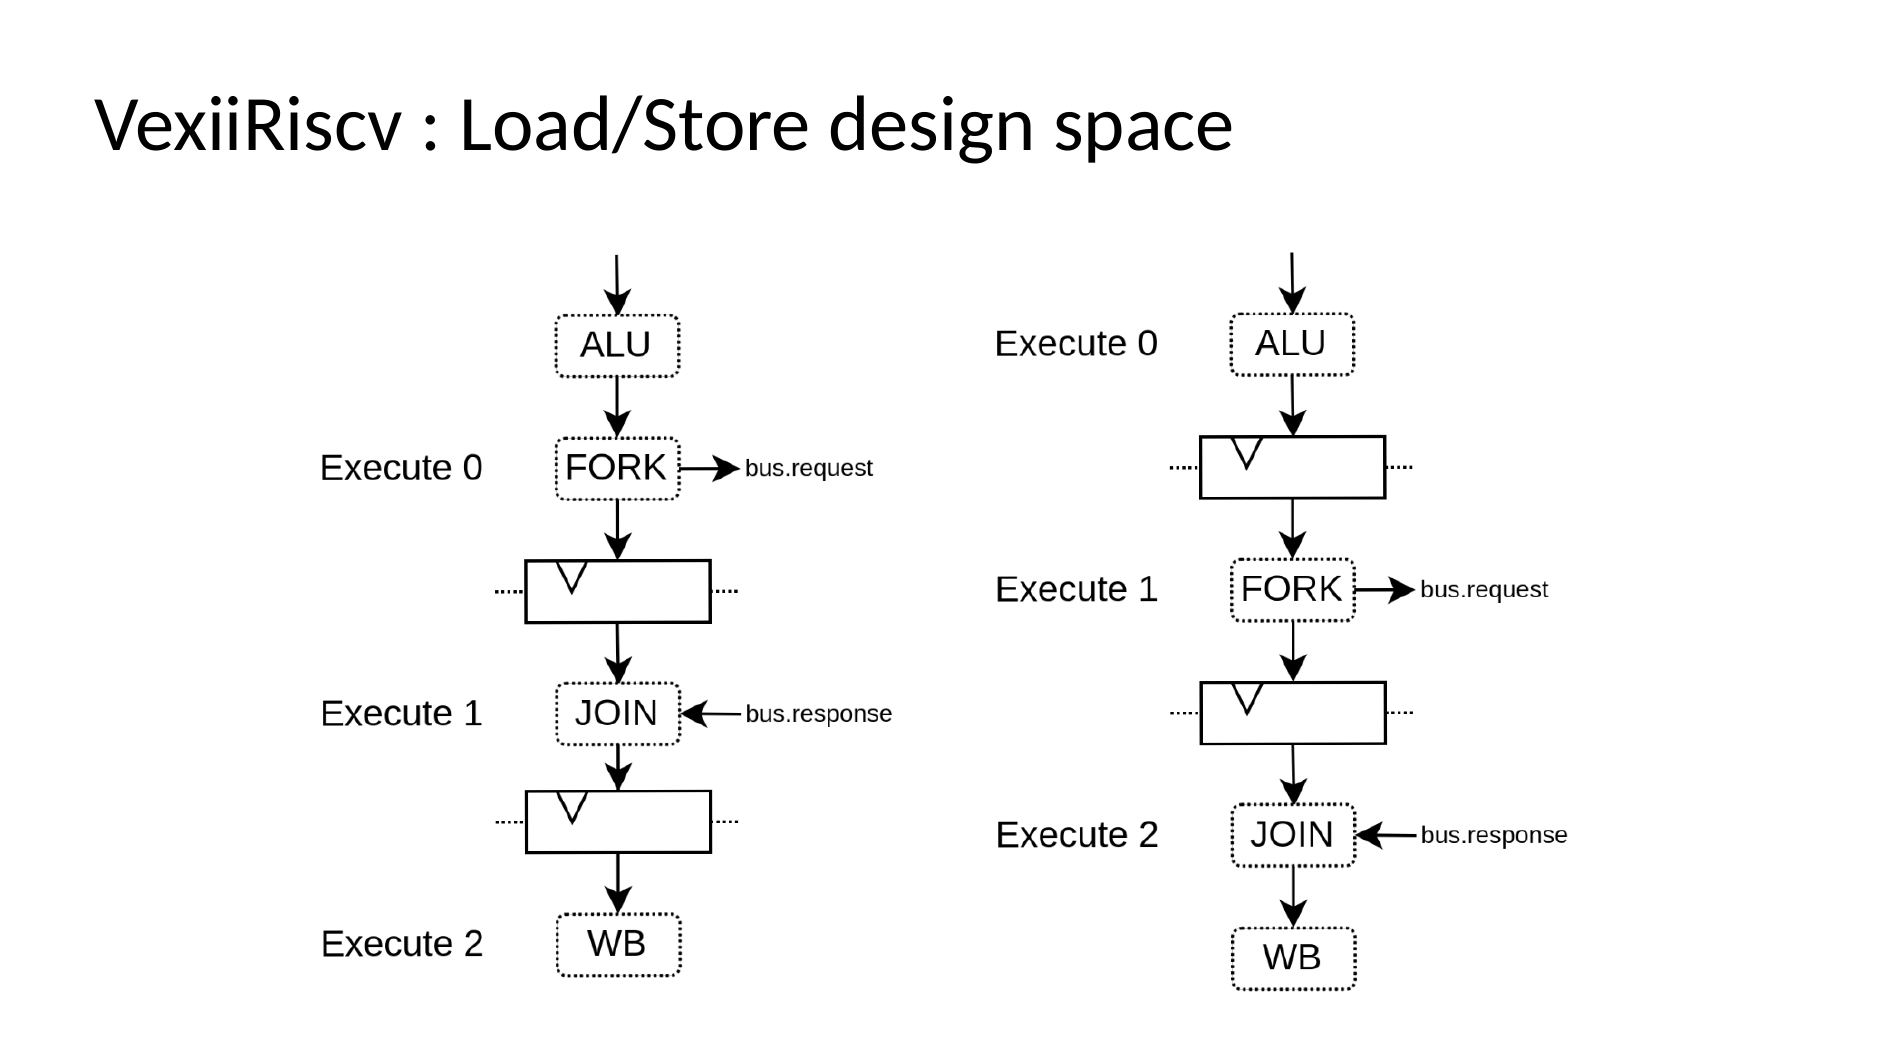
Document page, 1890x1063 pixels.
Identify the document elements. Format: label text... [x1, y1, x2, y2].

picture [277, 197, 1632, 1026]
title VexiiRiscv : Load/Store design space [94, 42, 1796, 220]
